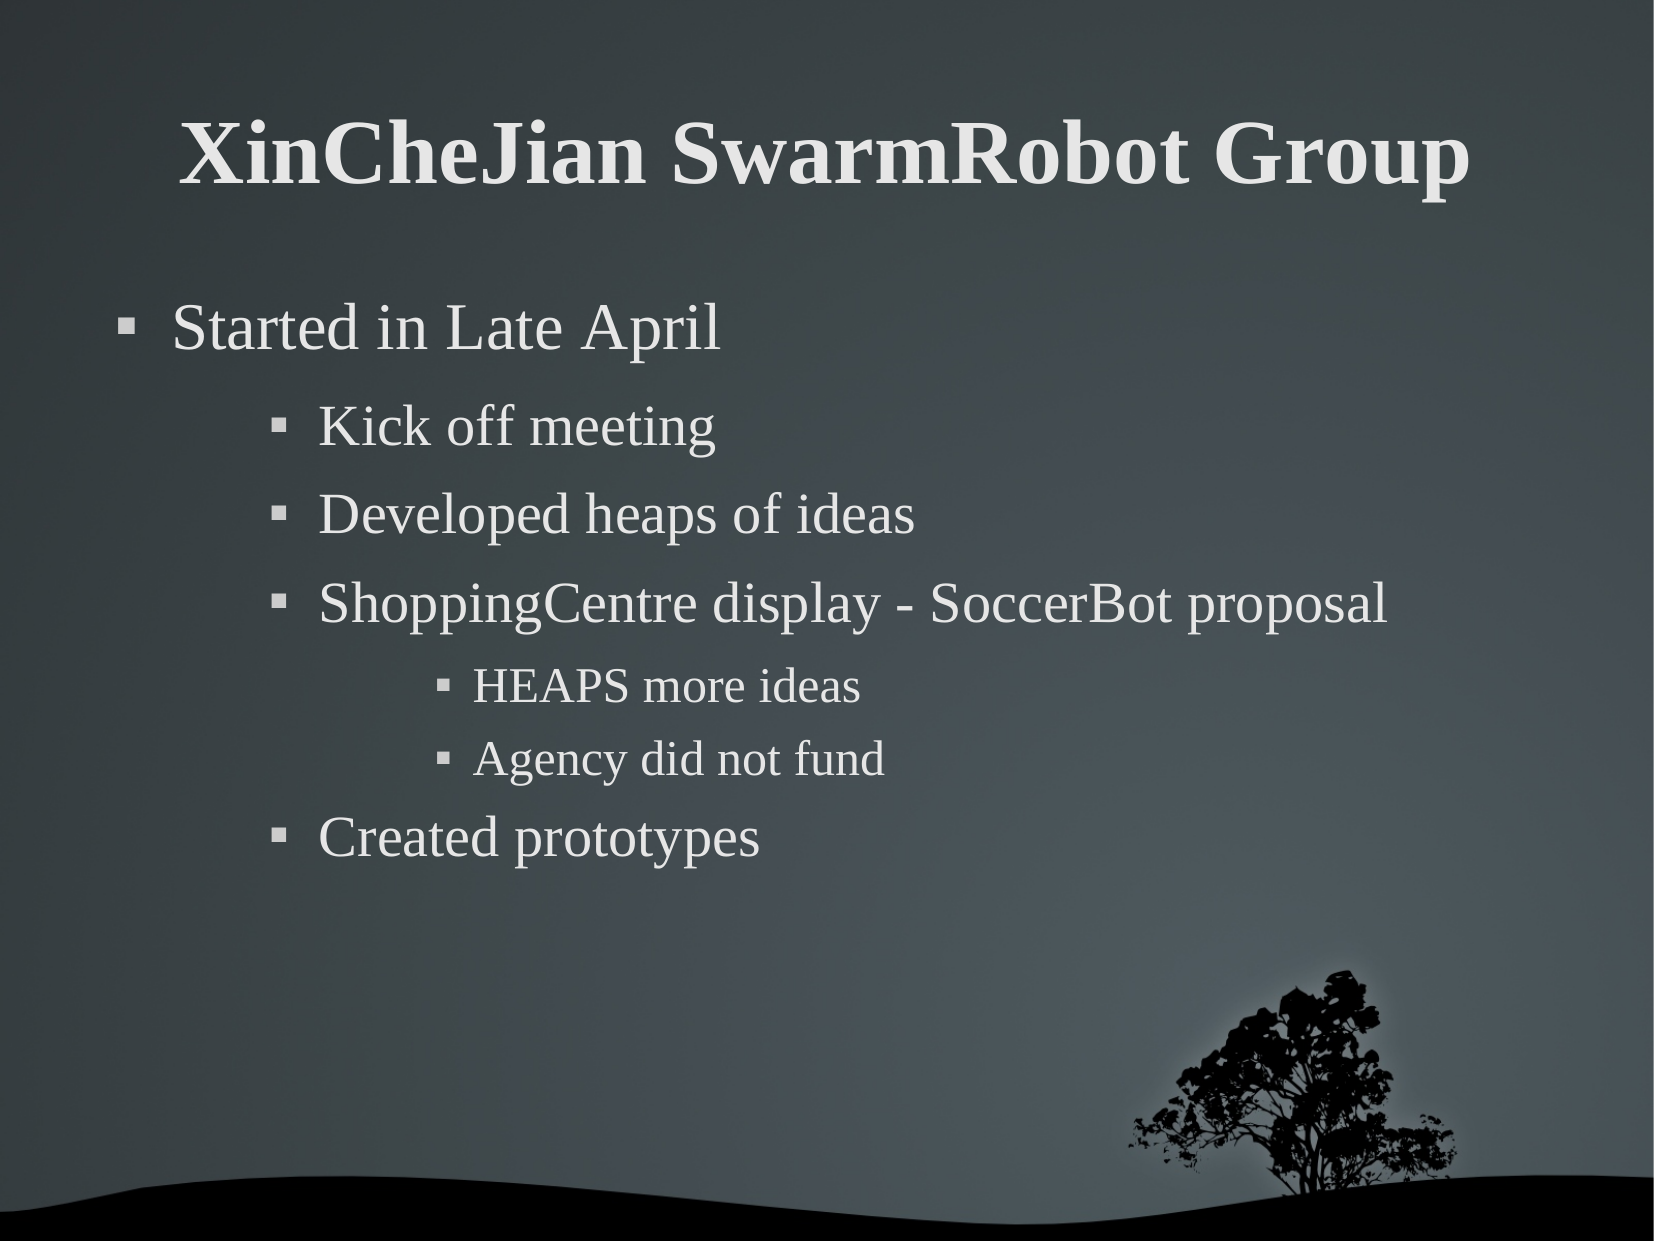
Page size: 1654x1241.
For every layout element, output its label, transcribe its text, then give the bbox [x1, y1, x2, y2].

title XinCheJian SwarmRobot Group [82, 49, 1571, 257]
picture [0, 0, 1654, 1241]
list Started in Late April Kick off meeting Developed heaps of ideas ShoppingCentre display - SoccerBot proposal HEAPS more ideas Agency did not fund Created prototypes [82, 290, 1571, 1109]
